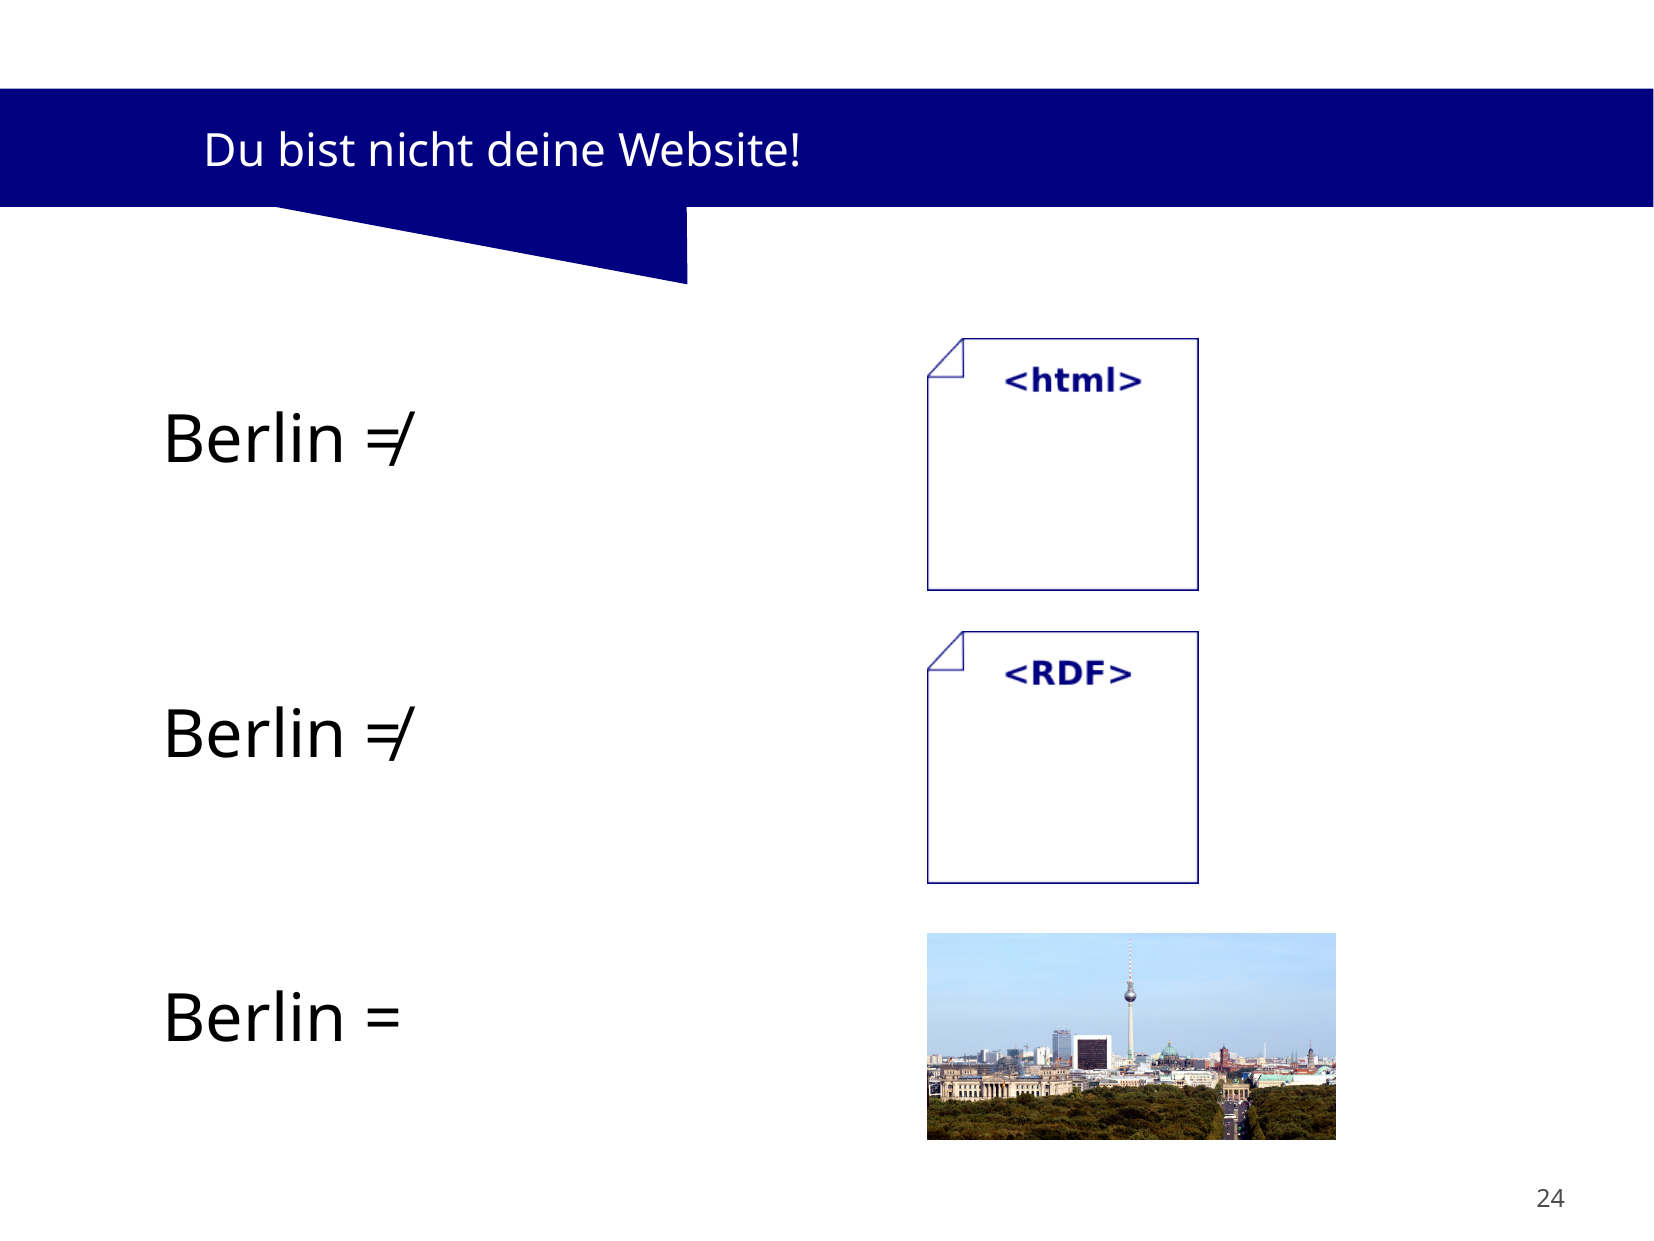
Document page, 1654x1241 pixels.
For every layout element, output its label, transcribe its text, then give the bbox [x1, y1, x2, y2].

text_box Berlin = [147, 962, 453, 1075]
picture [927, 631, 1199, 884]
text_box Berlin ≠ [147, 679, 453, 791]
picture [927, 338, 1199, 591]
text_box [0, 88, 1654, 285]
text_box Du bist nicht deine Website! [188, 109, 892, 189]
picture [927, 933, 1336, 1140]
text_box Berlin ≠ [147, 383, 453, 496]
